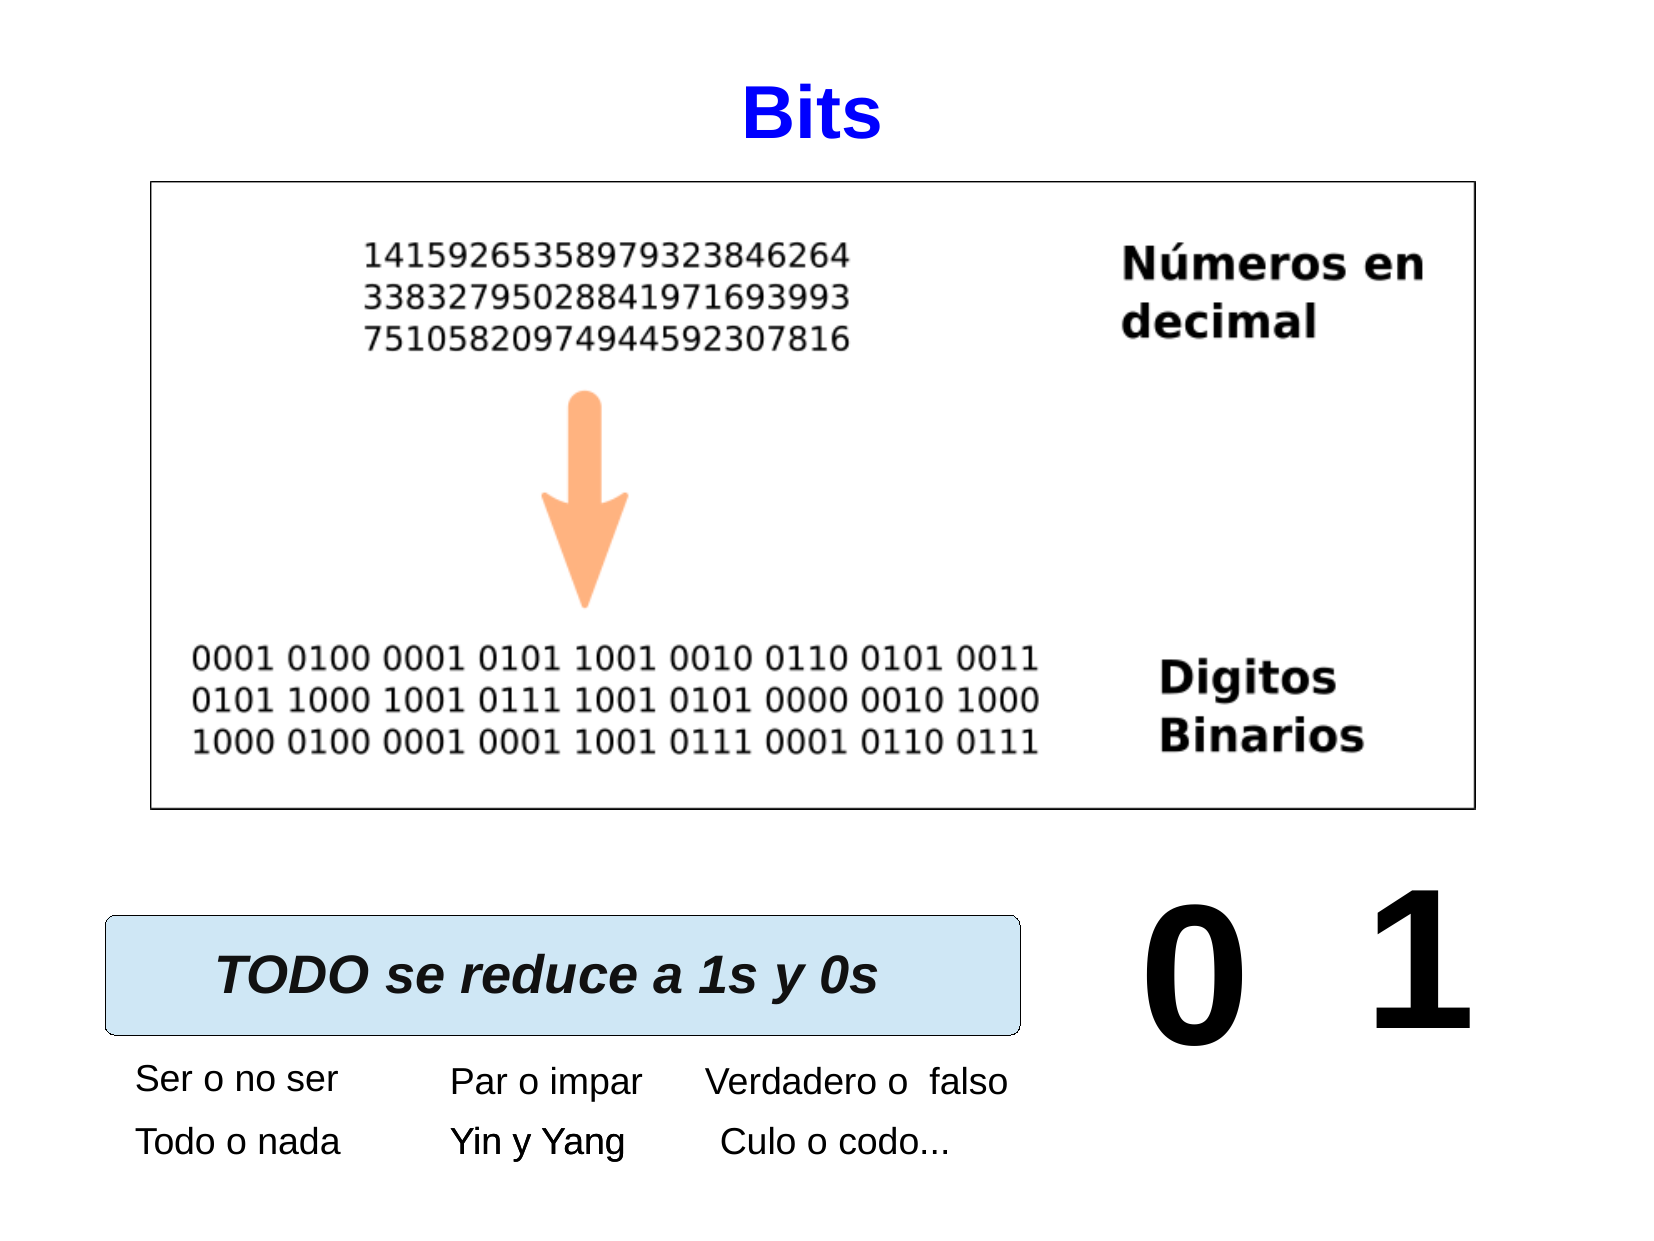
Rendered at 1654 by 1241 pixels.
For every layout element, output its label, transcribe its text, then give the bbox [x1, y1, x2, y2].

text_box TODO se reduce a 1s y 0s [195, 930, 901, 1021]
text_box [105, 915, 1021, 1036]
text_box Yin y Yang [435, 1113, 676, 1171]
text_box Bits [64, 59, 1561, 166]
text_box 0 [1125, 856, 1276, 1096]
text_box Culo o codo... [705, 1113, 1006, 1212]
text_box Ser o no ser [120, 1050, 361, 1107]
picture [150, 181, 1476, 811]
text_box Verdadero o falso [690, 1053, 1036, 1111]
text_box 1 [1350, 840, 1501, 1079]
text_box Par o impar [435, 1053, 676, 1111]
text_box Todo o nada [120, 1113, 361, 1171]
